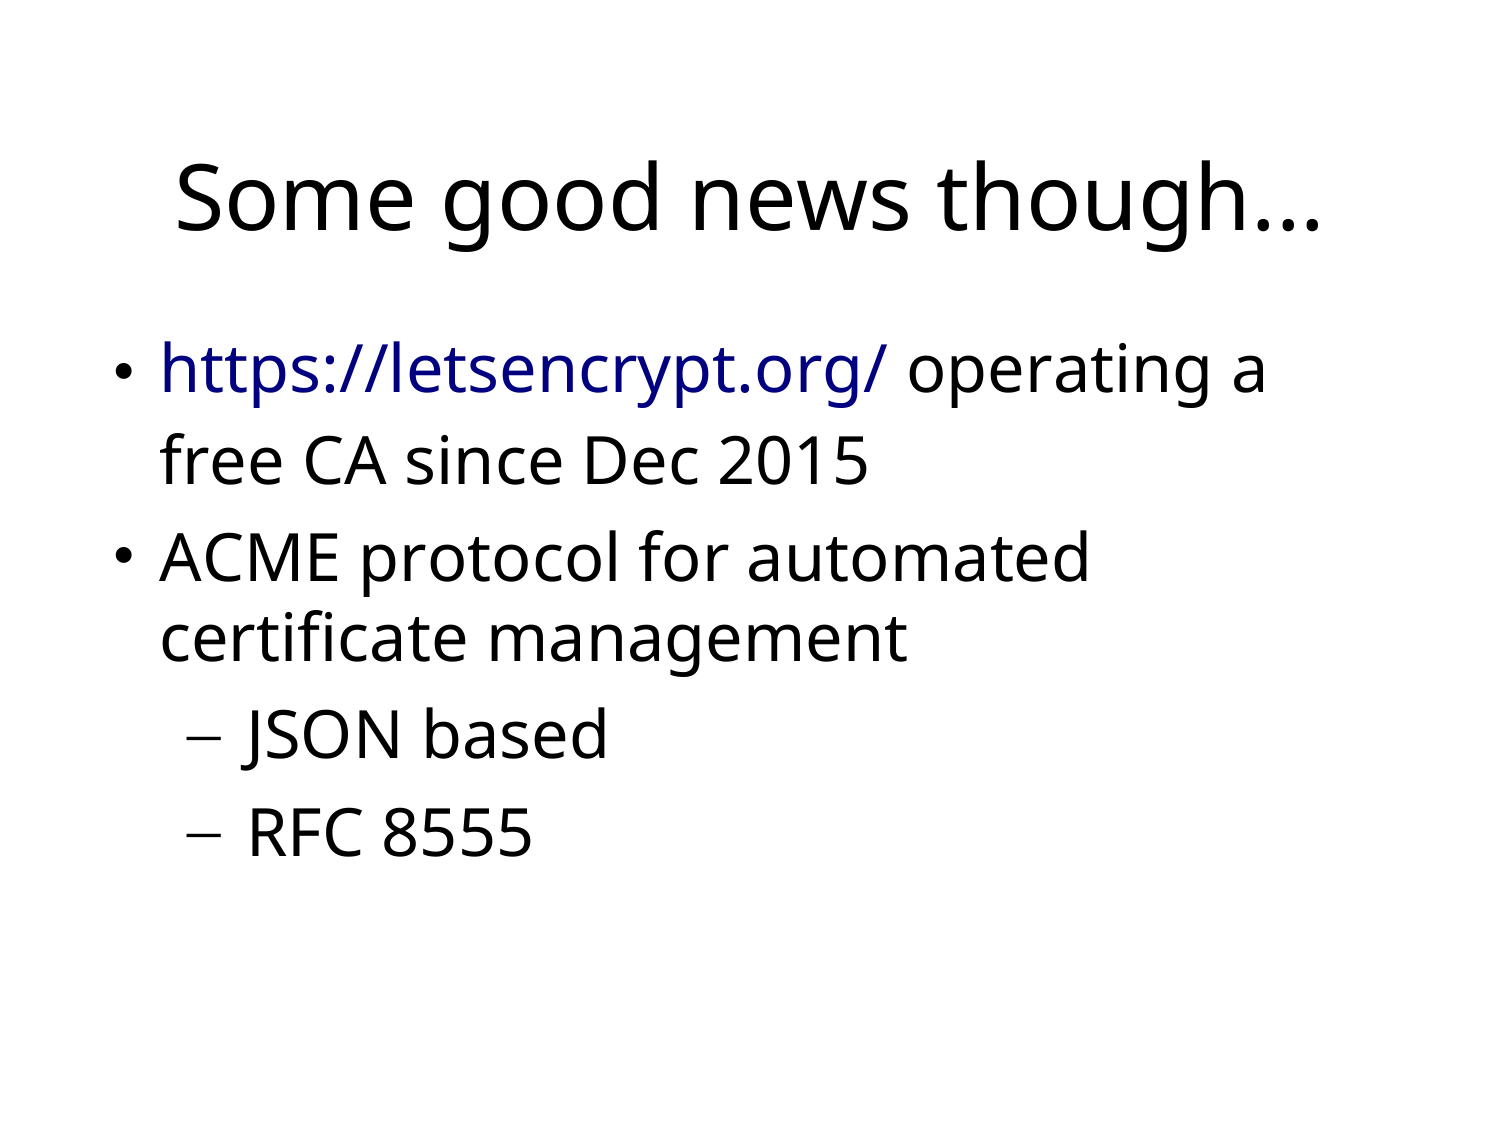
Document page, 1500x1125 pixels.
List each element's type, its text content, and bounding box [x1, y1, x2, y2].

text_box Some good news though... [112, 99, 1388, 288]
text_box https://letsencrypt.org/ operating a free CA since Dec 2015 ACME protocol for automated certificate management JSON based RFC 8555 [112, 324, 1388, 1001]
